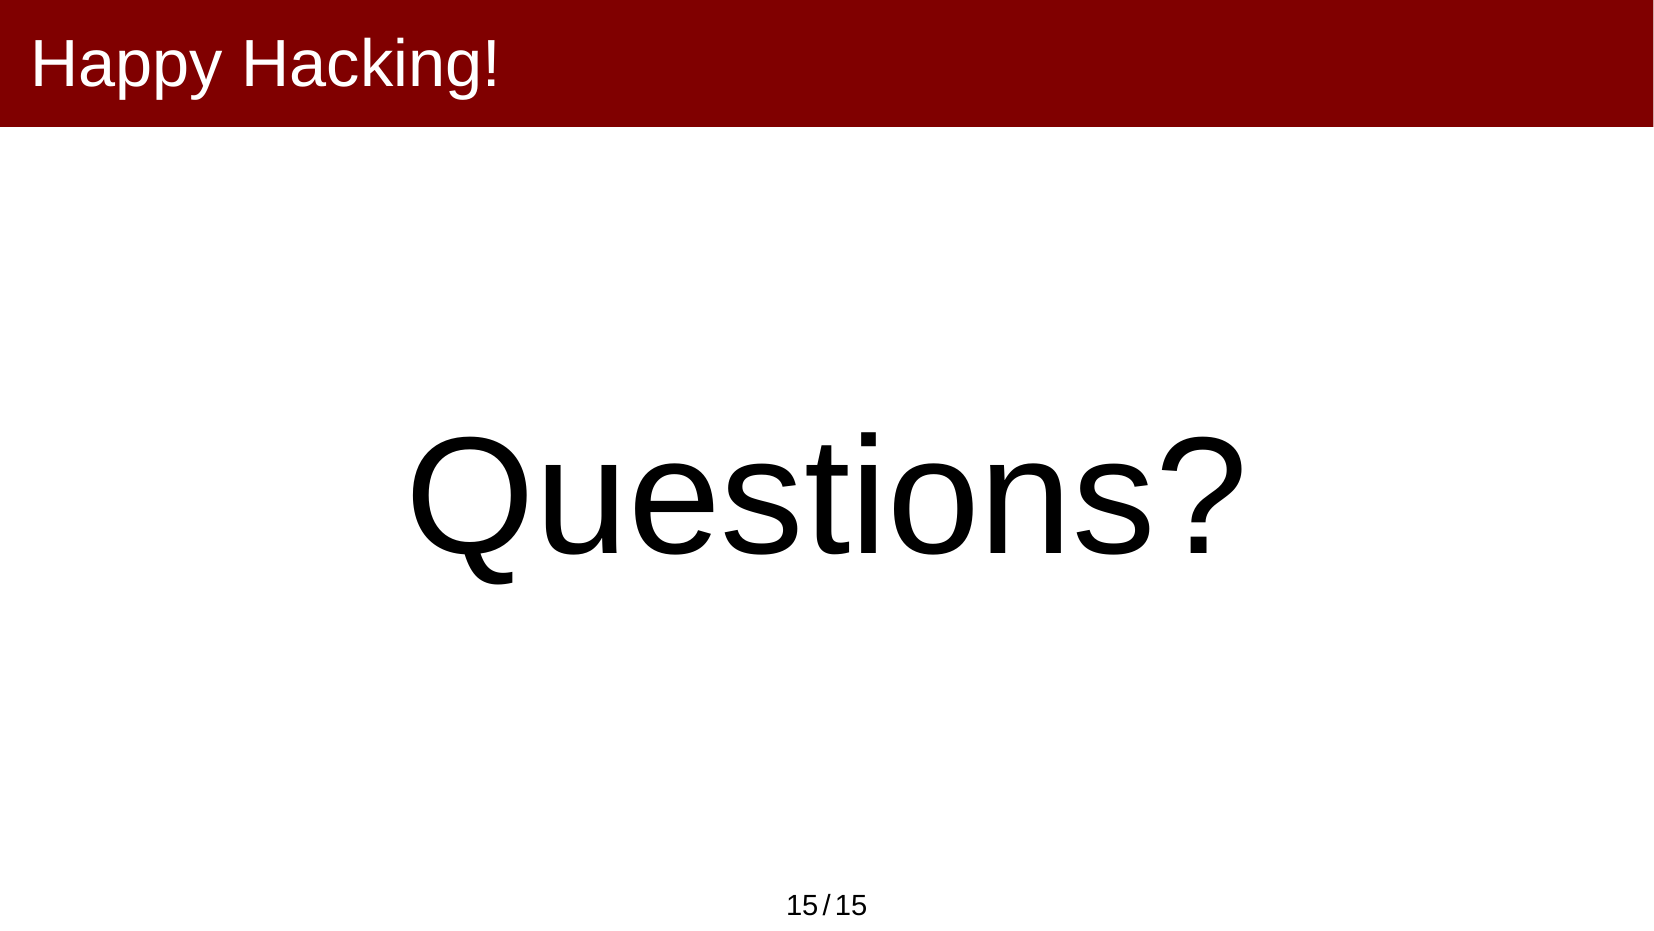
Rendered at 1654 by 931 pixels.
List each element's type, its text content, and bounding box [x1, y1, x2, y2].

text_box [0, 0, 1654, 127]
text_box Questions? [391, 395, 1265, 597]
text_box Happy Hacking! [15, 19, 1631, 109]
